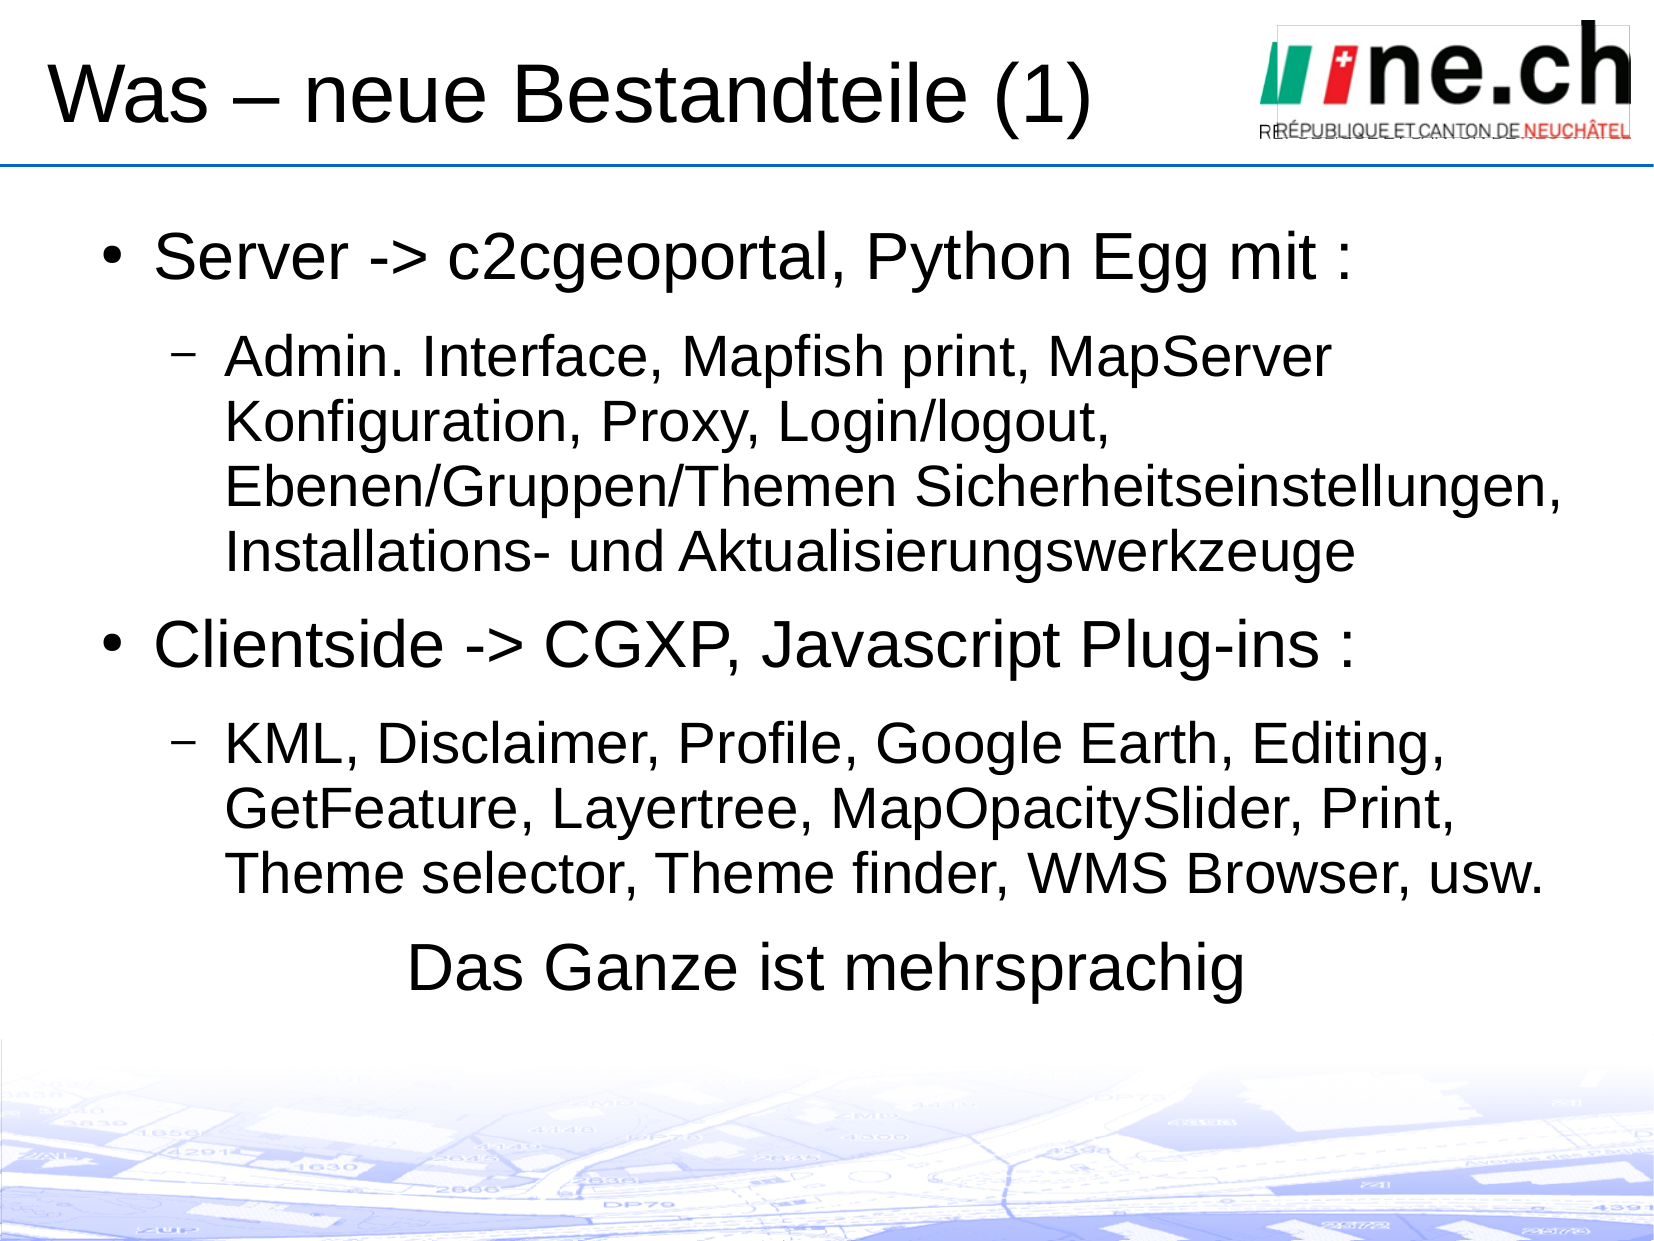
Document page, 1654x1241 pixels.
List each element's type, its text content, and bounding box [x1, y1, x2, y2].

picture [0, 1040, 1654, 1241]
list Server -> c2cgeoportal, Python Egg mit : Admin. Interface, Mapfish print, MapServer Konfiguration, Proxy, Login/logout, Ebenen/Gruppen/Themen Sicherheitseinstellungen, Installations- und Aktualisierungswerkzeuge Clientside -> CGXP, Javascript Plug-ins : KML, Disclaimer, Profile, Google Earth, Editing, GetFeature, Layertree, MapOpacitySlider, Print, Theme selector, Theme finder, WMS Browser, usw. Das Ganze ist mehrsprachig [82, 219, 1571, 1038]
title Was – neue Bestandteile (1) [47, 0, 1536, 198]
picture [1536, 24, 1631, 139]
